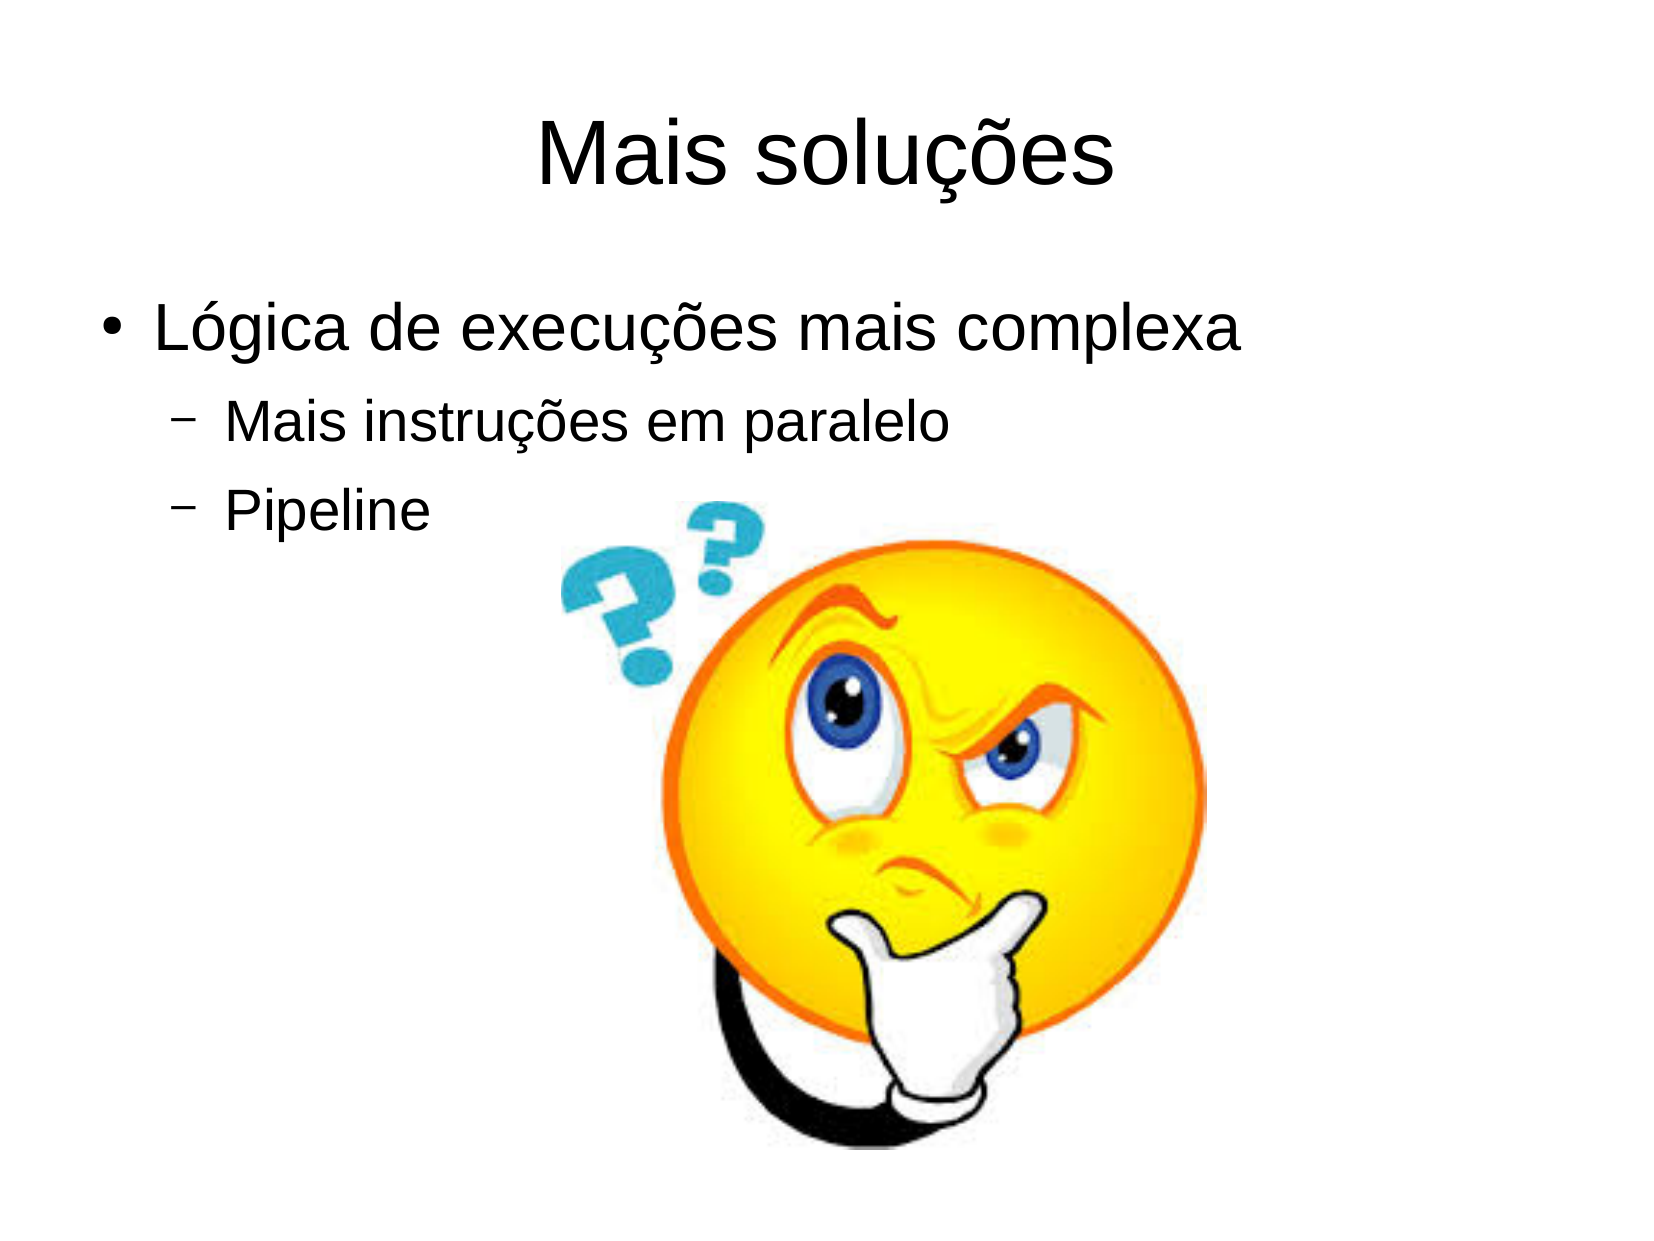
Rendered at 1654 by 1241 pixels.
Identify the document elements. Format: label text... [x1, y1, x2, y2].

list Lógica de execuções mais complexa Mais instruções em paralelo Pipeline [82, 290, 1571, 1010]
picture [561, 501, 1207, 1151]
title Mais soluções [82, 49, 1571, 257]
